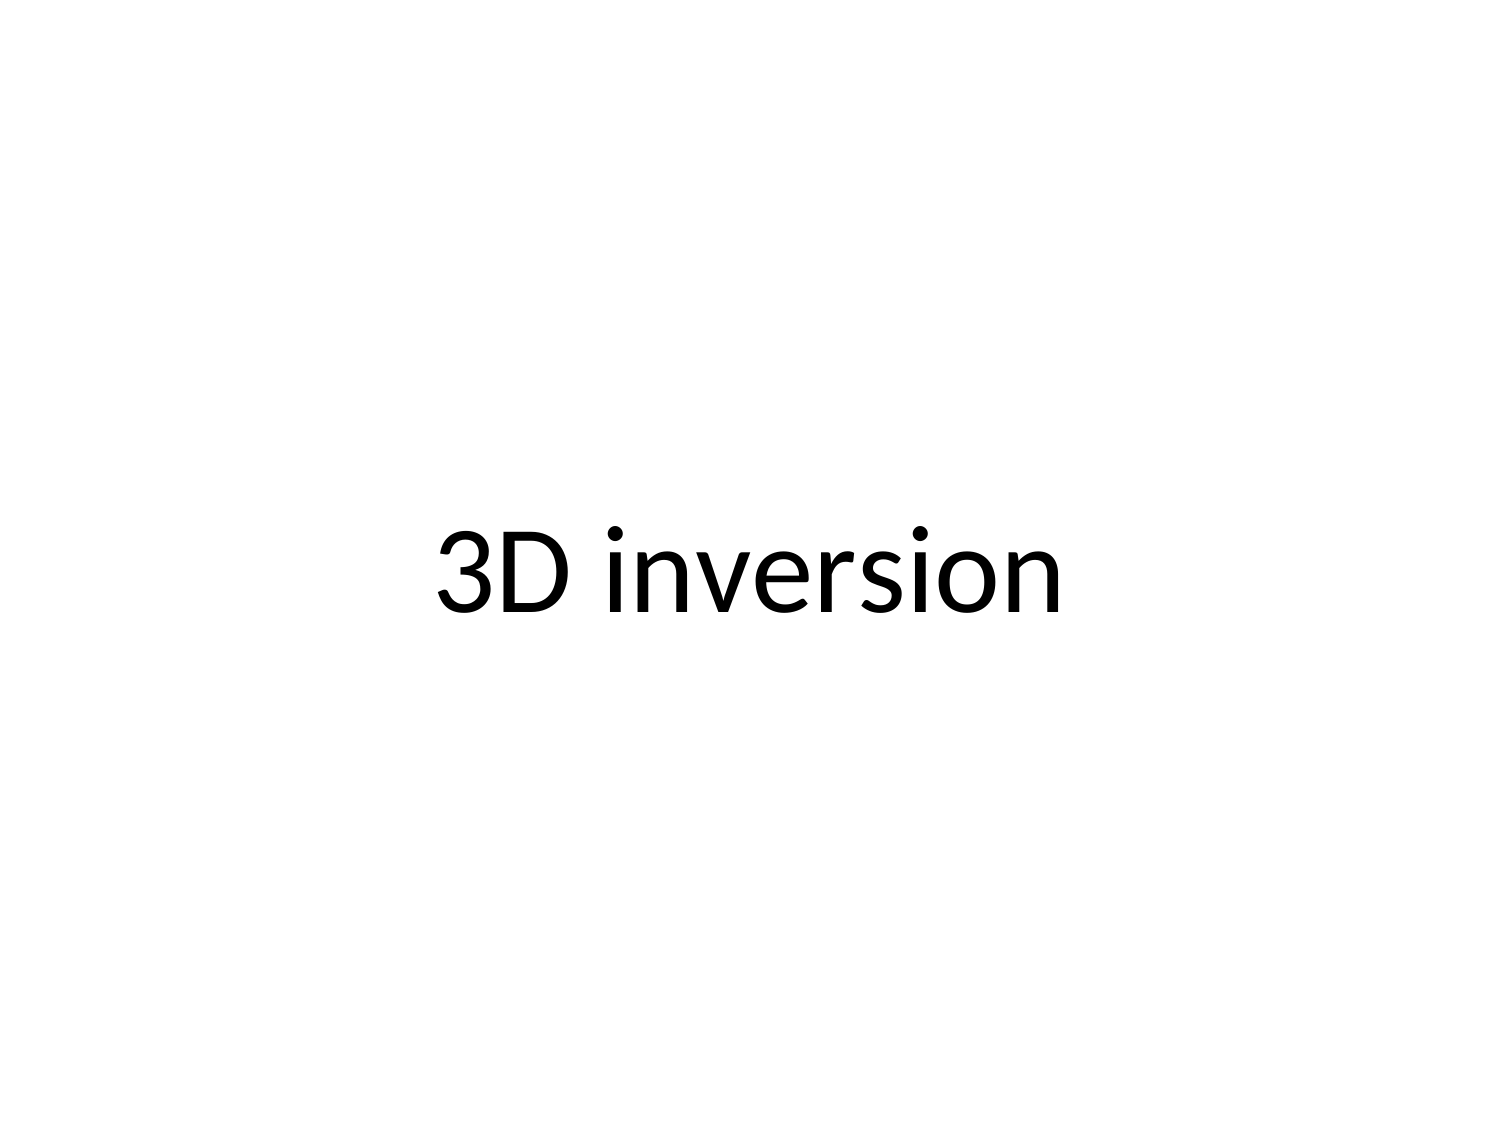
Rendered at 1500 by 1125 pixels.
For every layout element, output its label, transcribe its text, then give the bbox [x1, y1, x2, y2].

title 3D inversion [75, 444, 1426, 681]
